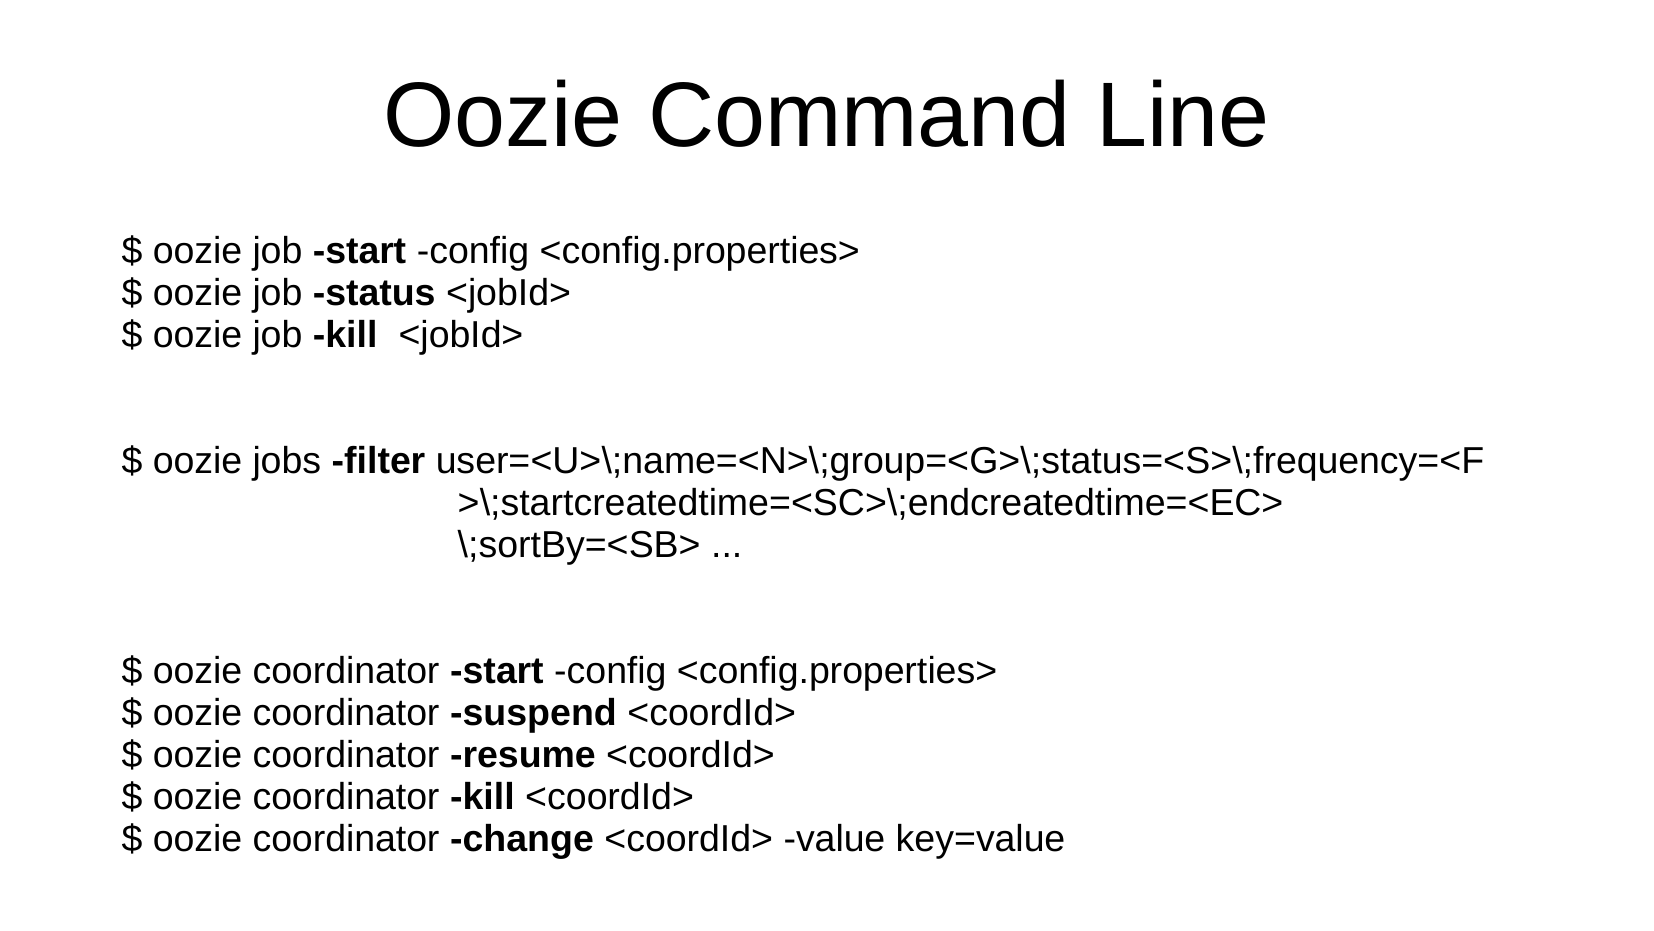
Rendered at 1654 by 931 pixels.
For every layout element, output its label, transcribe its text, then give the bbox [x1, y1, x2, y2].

text_box $ oozie job -start -config <config.properties> $ oozie job -status <jobId> $ oozie job -kill <jobId> $ oozie jobs -filter user=<U>\;name=<N>\;group=<G>\;status=<S>\;frequency=<F >\;startcreatedtime=<SC>\;endcreatedtime=<EC> \;sortBy=<SB> ... $ oozie coordinator -start -config <config.properties> $ oozie coordinator -suspend <coordId> $ oozie coordinator -resume <coordId> $ oozie coordinator -kill <coordId> $ oozie coordinator -change <coordId> -value key=value [106, 221, 1501, 867]
title Oozie Command Line [82, 37, 1571, 193]
